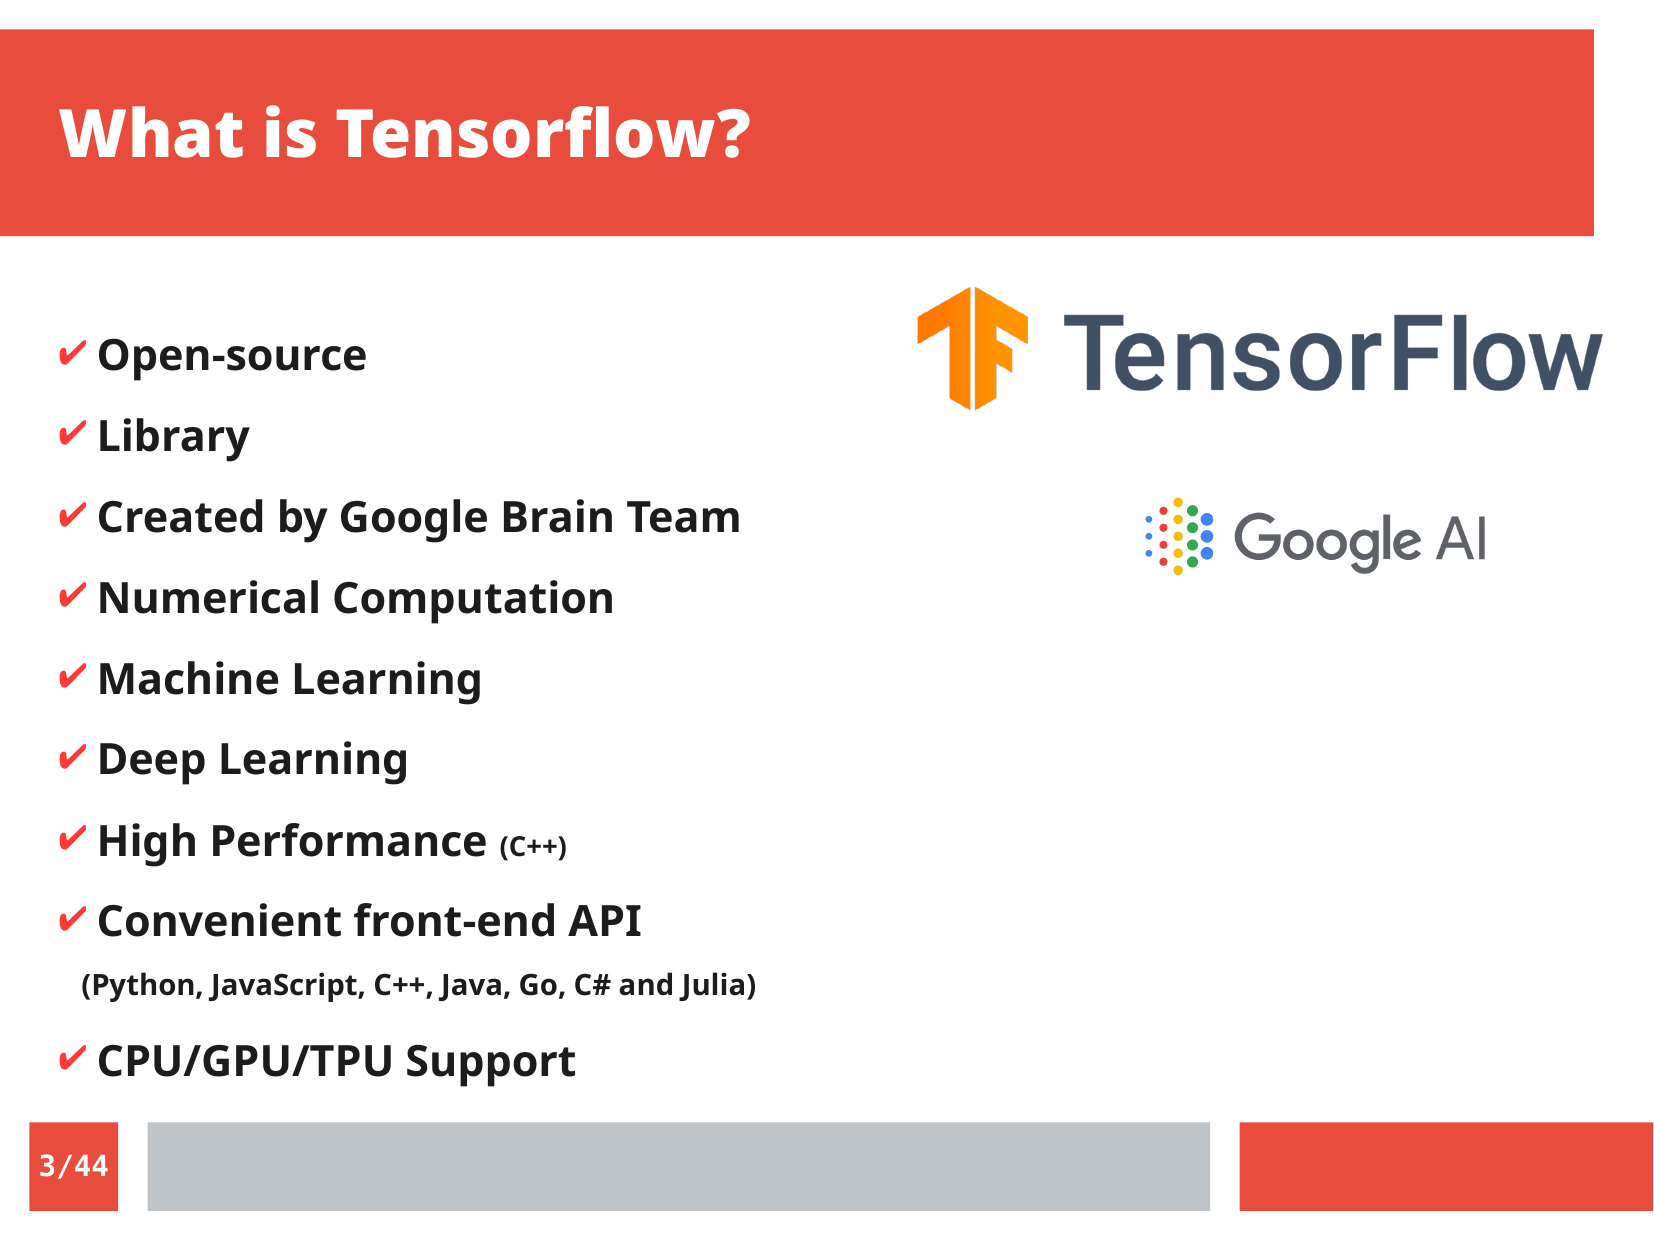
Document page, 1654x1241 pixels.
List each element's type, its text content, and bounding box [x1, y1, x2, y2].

picture [889, 234, 1624, 665]
title What is Tensorflow? [58, 90, 1594, 178]
list Open-source Library Created by Google Brain Team Numerical Computation Machine Learning Deep Learning High Performance (C++) Convenient front-end API (Python, JavaScript, C++, Java, Go, C# and Julia) CPU/GPU/TPU Support [58, 324, 1575, 1093]
